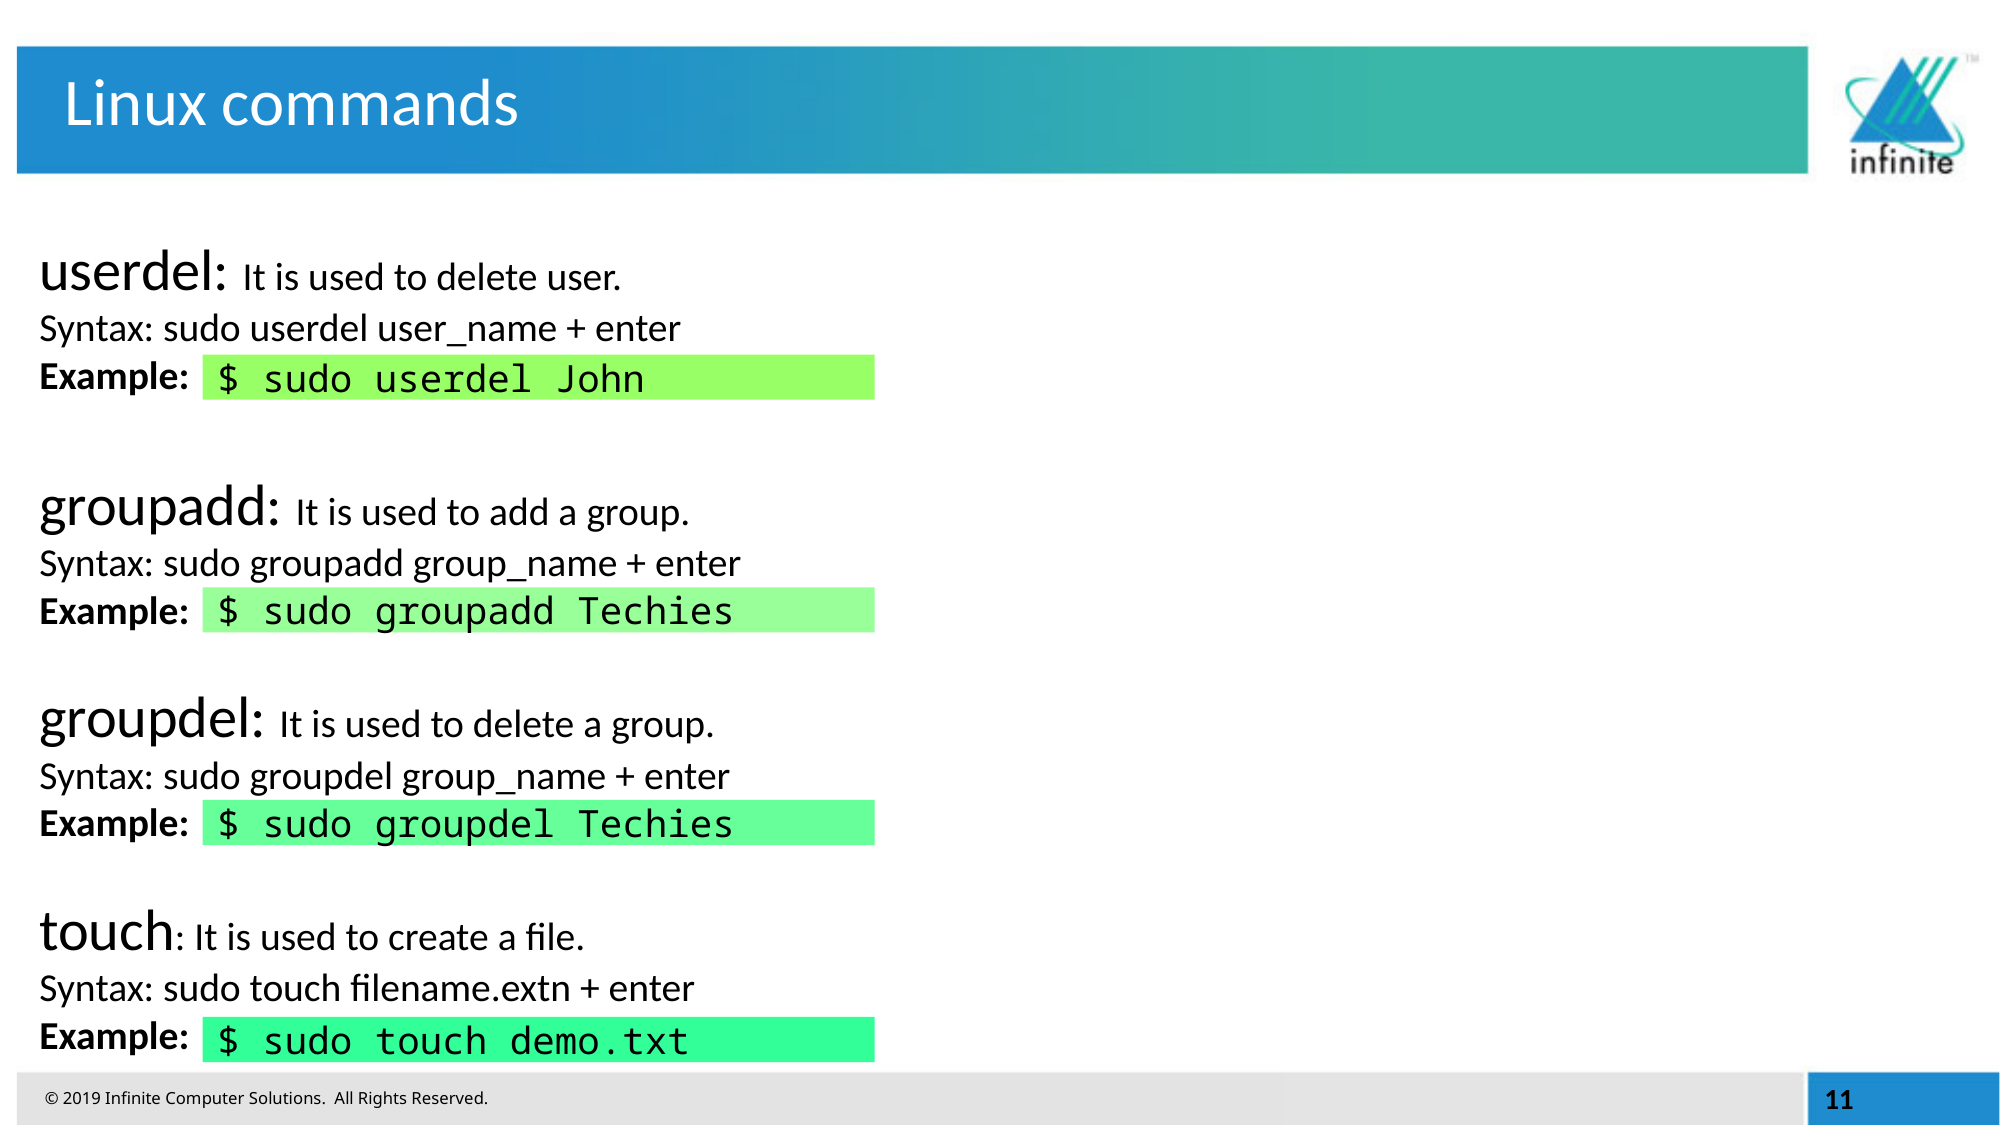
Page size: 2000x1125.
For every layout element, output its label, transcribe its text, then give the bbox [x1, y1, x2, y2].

text_box $ sudo groupdel Techies [202, 799, 875, 846]
picture [16, 0, 2000, 1125]
text_box userdel: It is used to delete user. Syntax: sudo userdel user_name + enter Example: groupadd: It is used to add a group. Syntax: sudo groupadd group_name + enter Example: groupdel: It is used to delete a group. Syntax: sudo groupdel group_name + enter Example: touch: It is used to create a file. Syntax: sudo touch filename.extn + enter Example: [24, 224, 1813, 1125]
text_box $ sudo userdel John [202, 354, 875, 400]
text_box $ sudo groupadd Techies [202, 587, 875, 633]
text_box $ sudo touch demo.txt [202, 1016, 875, 1063]
title Linux commands [49, 51, 1913, 182]
slide_number <number> [1813, 1073, 2000, 1125]
